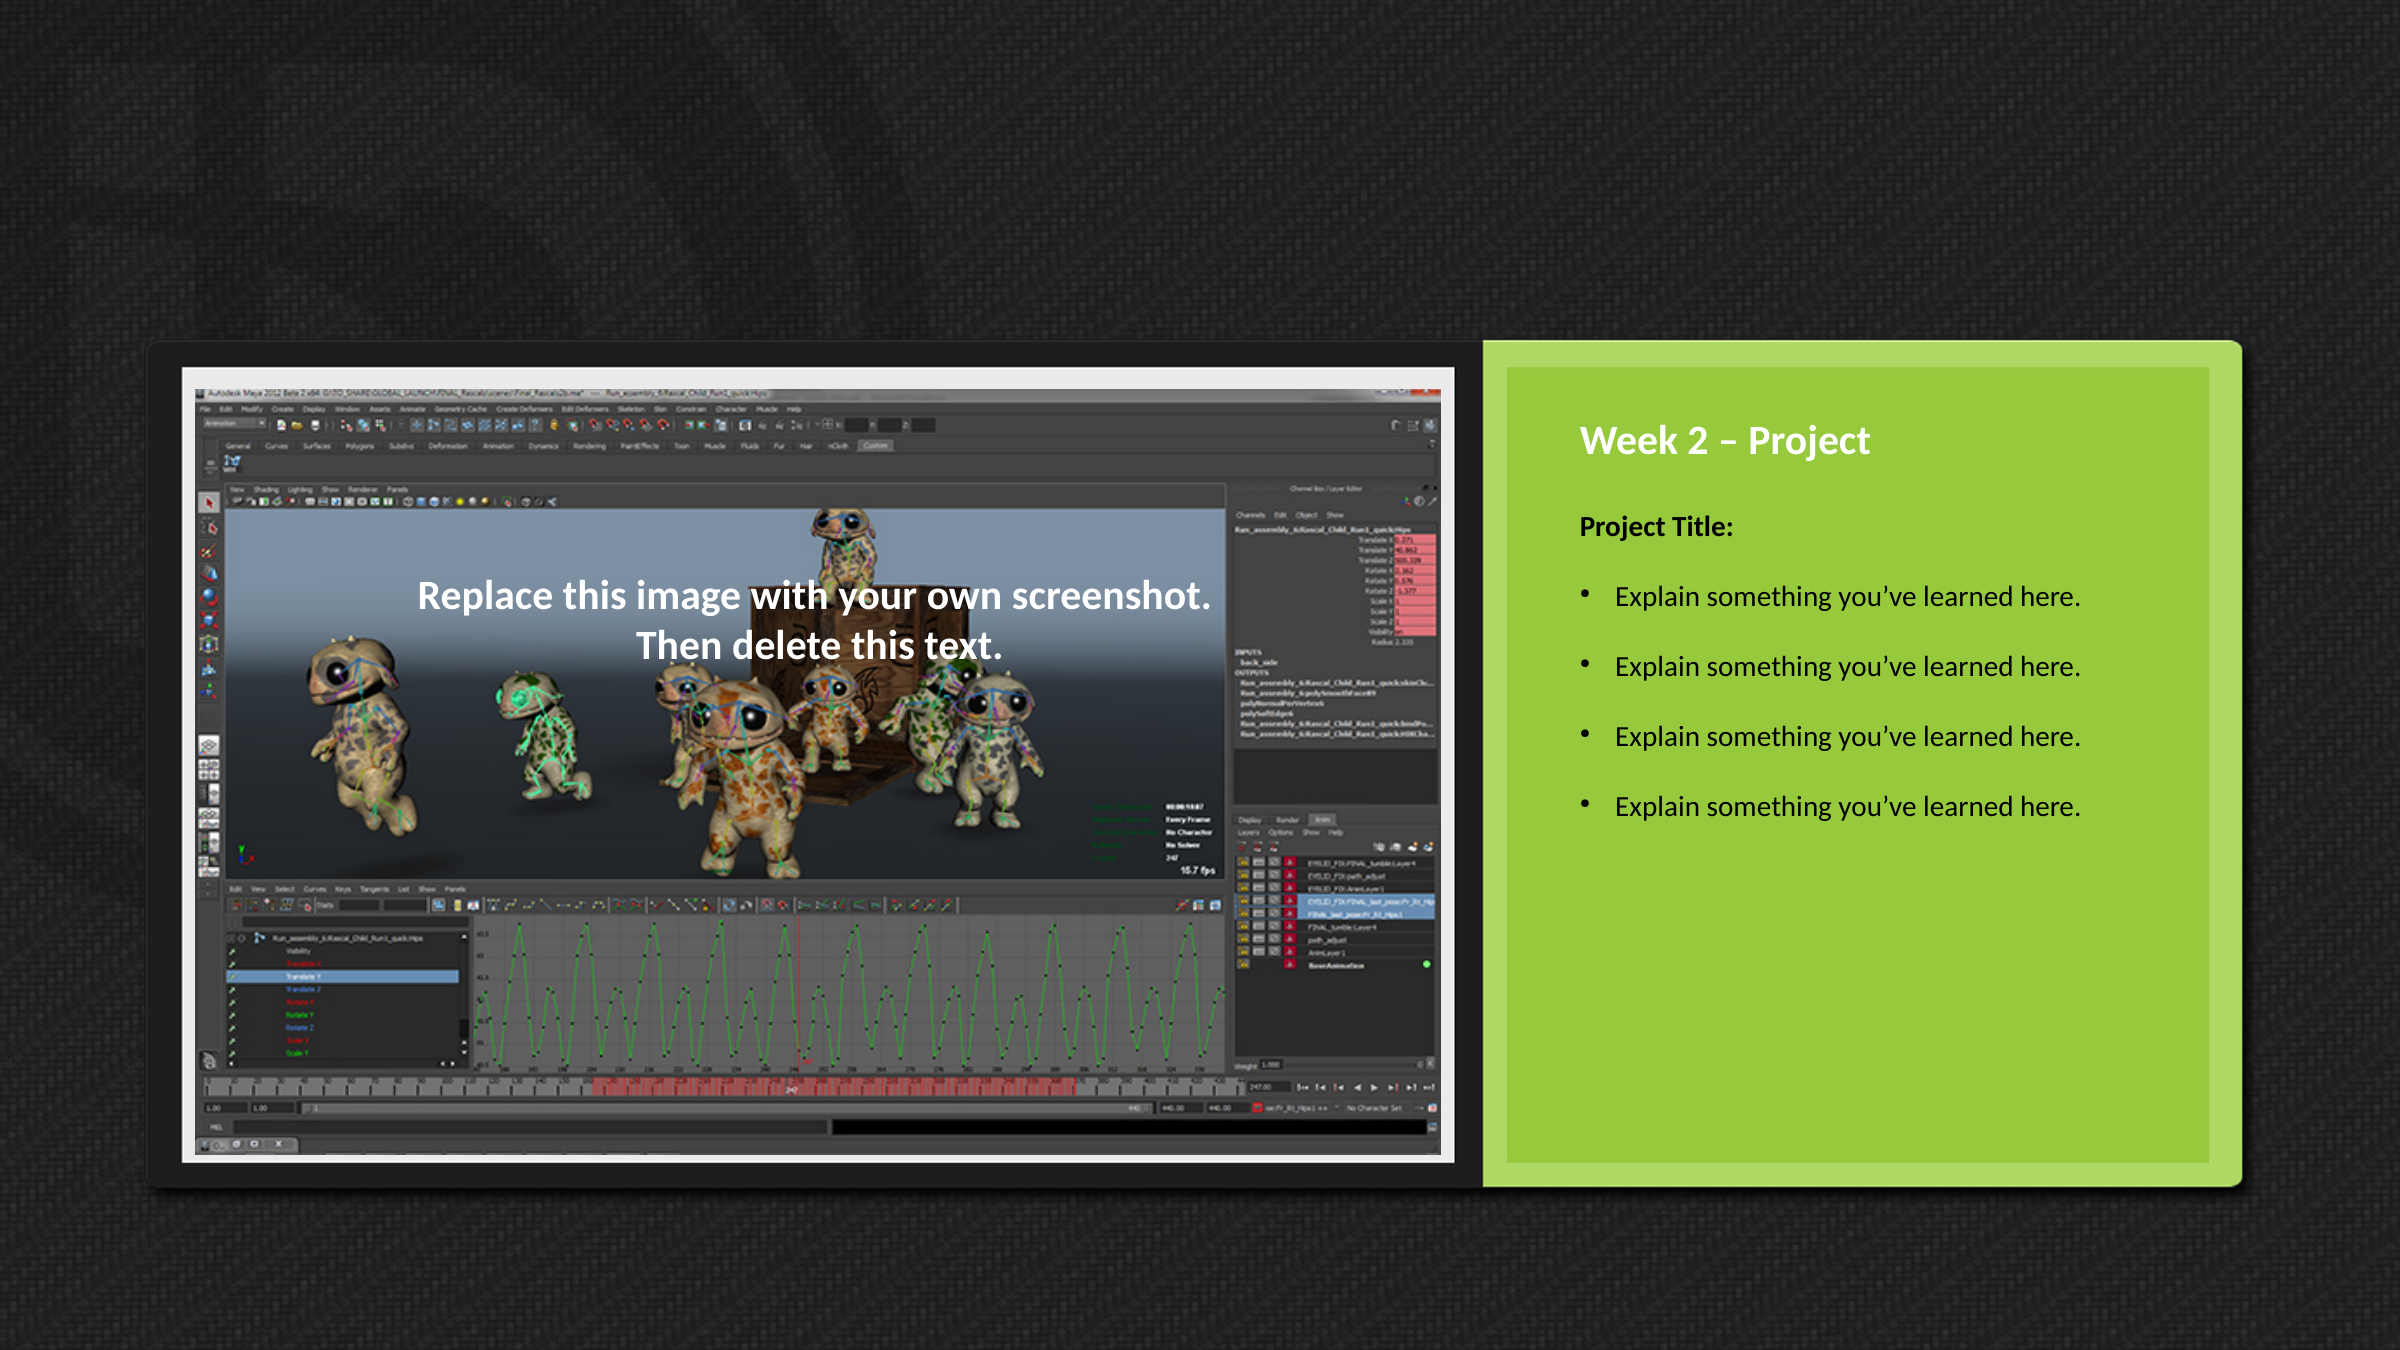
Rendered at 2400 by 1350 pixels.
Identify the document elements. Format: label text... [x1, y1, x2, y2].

text_box Week 2 – Project Project Title: Explain something you’ve learned here. Explain something you’ve learned here. Explain something you’ve learned here. Explain something you’ve learned here. [1564, 404, 2175, 865]
text_box Replace this image with your own screenshot. Then delete this text. [335, 560, 1305, 675]
picture [0, 0, 2400, 1350]
